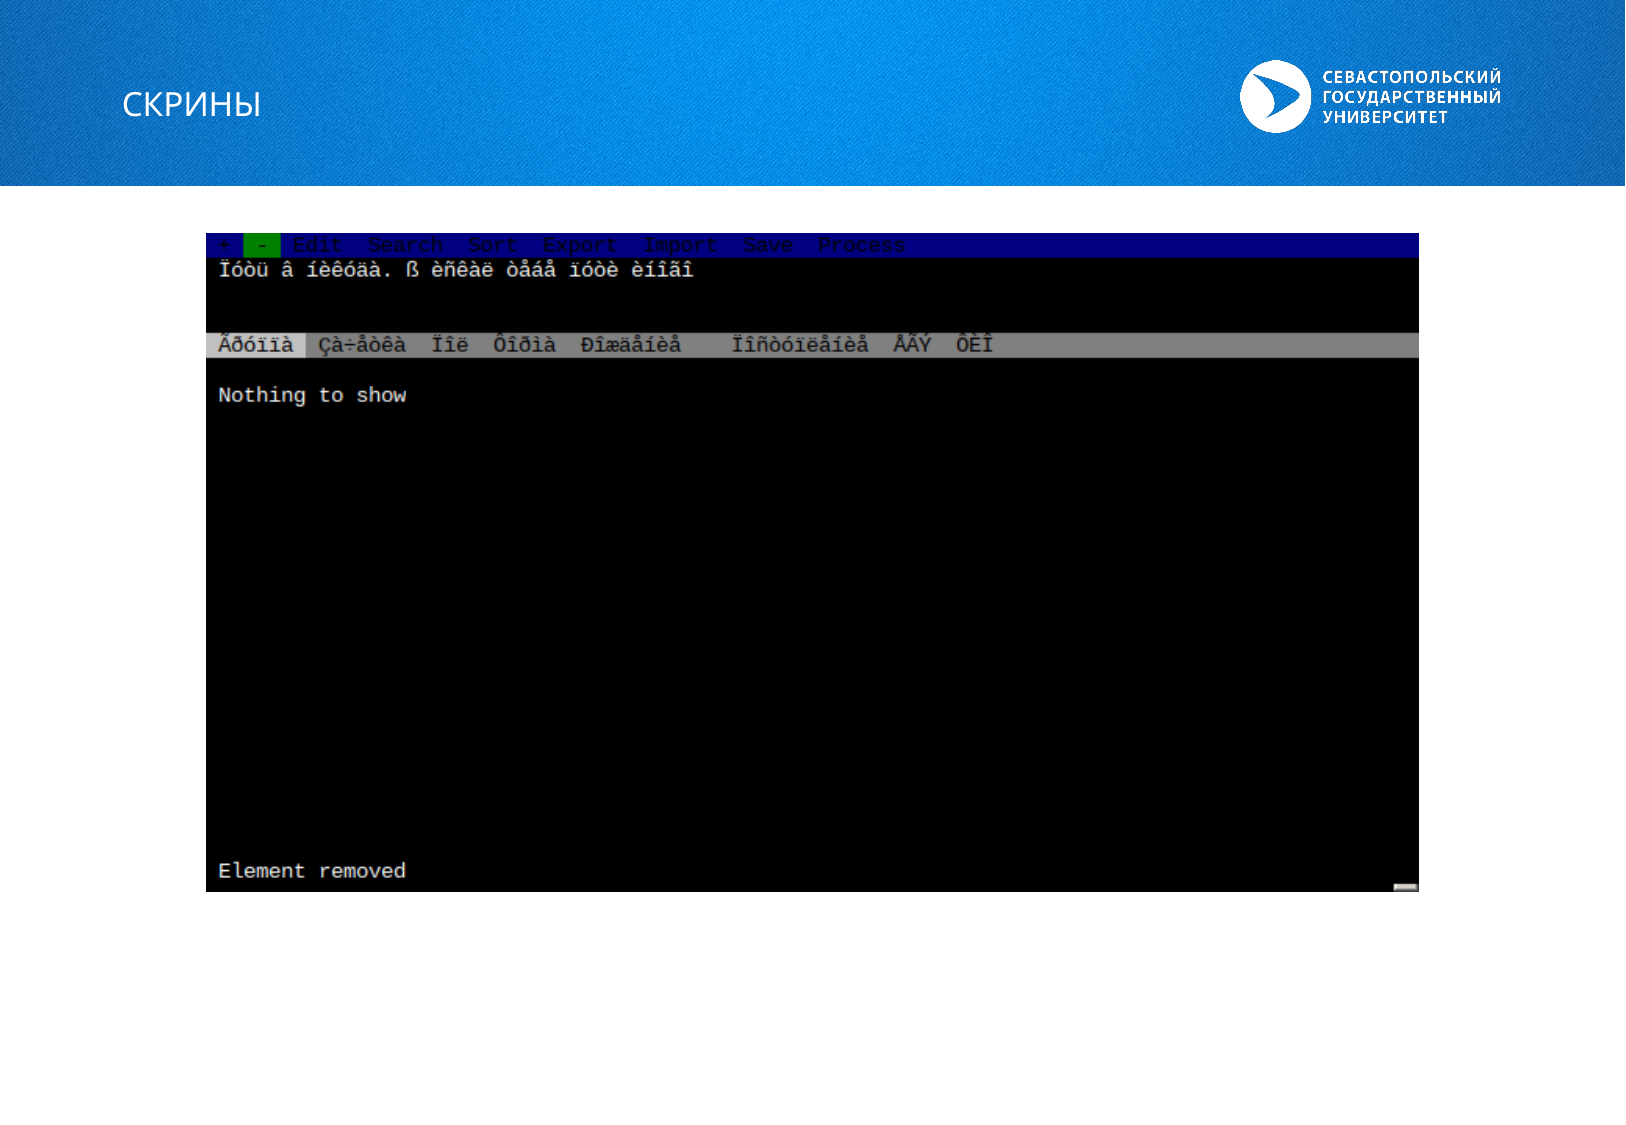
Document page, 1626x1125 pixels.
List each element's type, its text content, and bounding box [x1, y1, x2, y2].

text_box СКРИНЫ [107, 80, 1012, 131]
picture [0, 0, 1625, 186]
picture [206, 233, 1419, 892]
